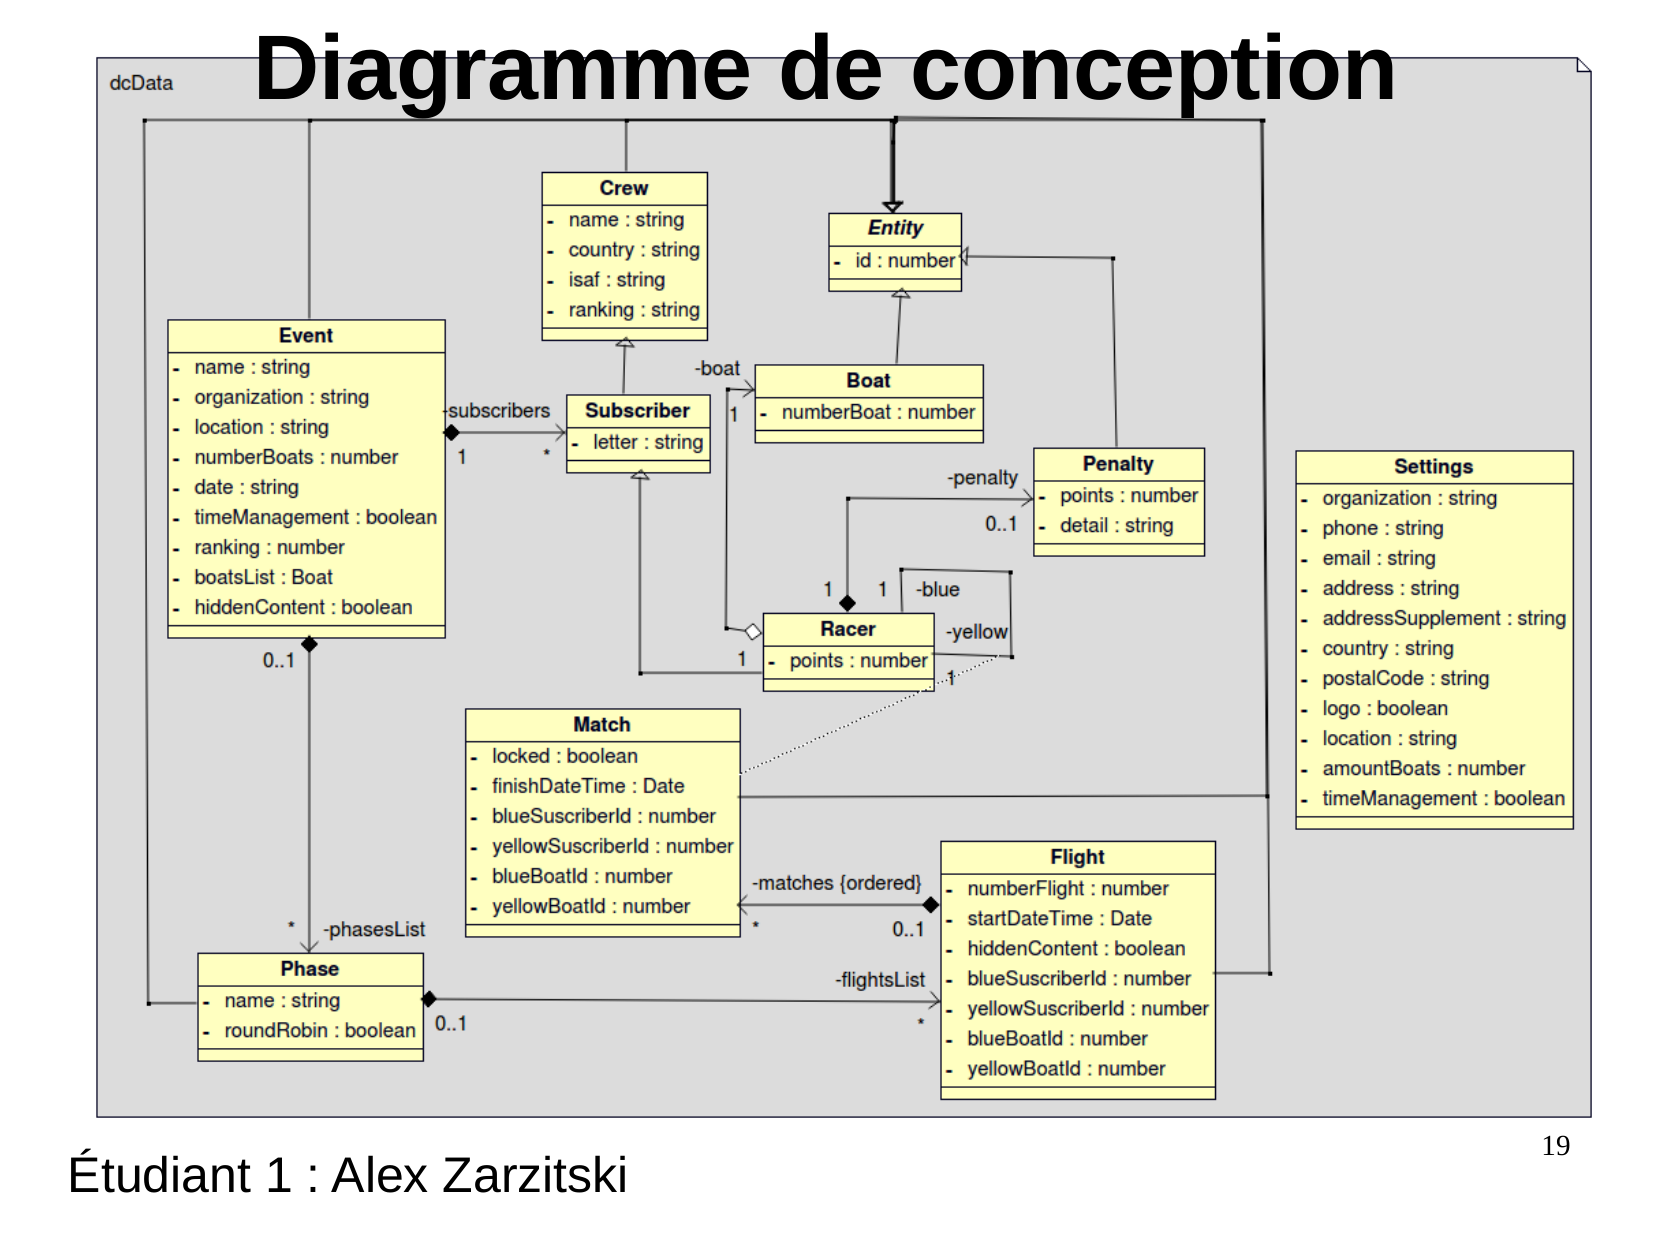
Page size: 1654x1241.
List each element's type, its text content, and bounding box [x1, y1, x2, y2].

title Diagramme de conception [82, 0, 1571, 172]
picture [35, 0, 1607, 1133]
text_box Étudiant 1 : Alex Zarzitski [53, 1139, 650, 1211]
